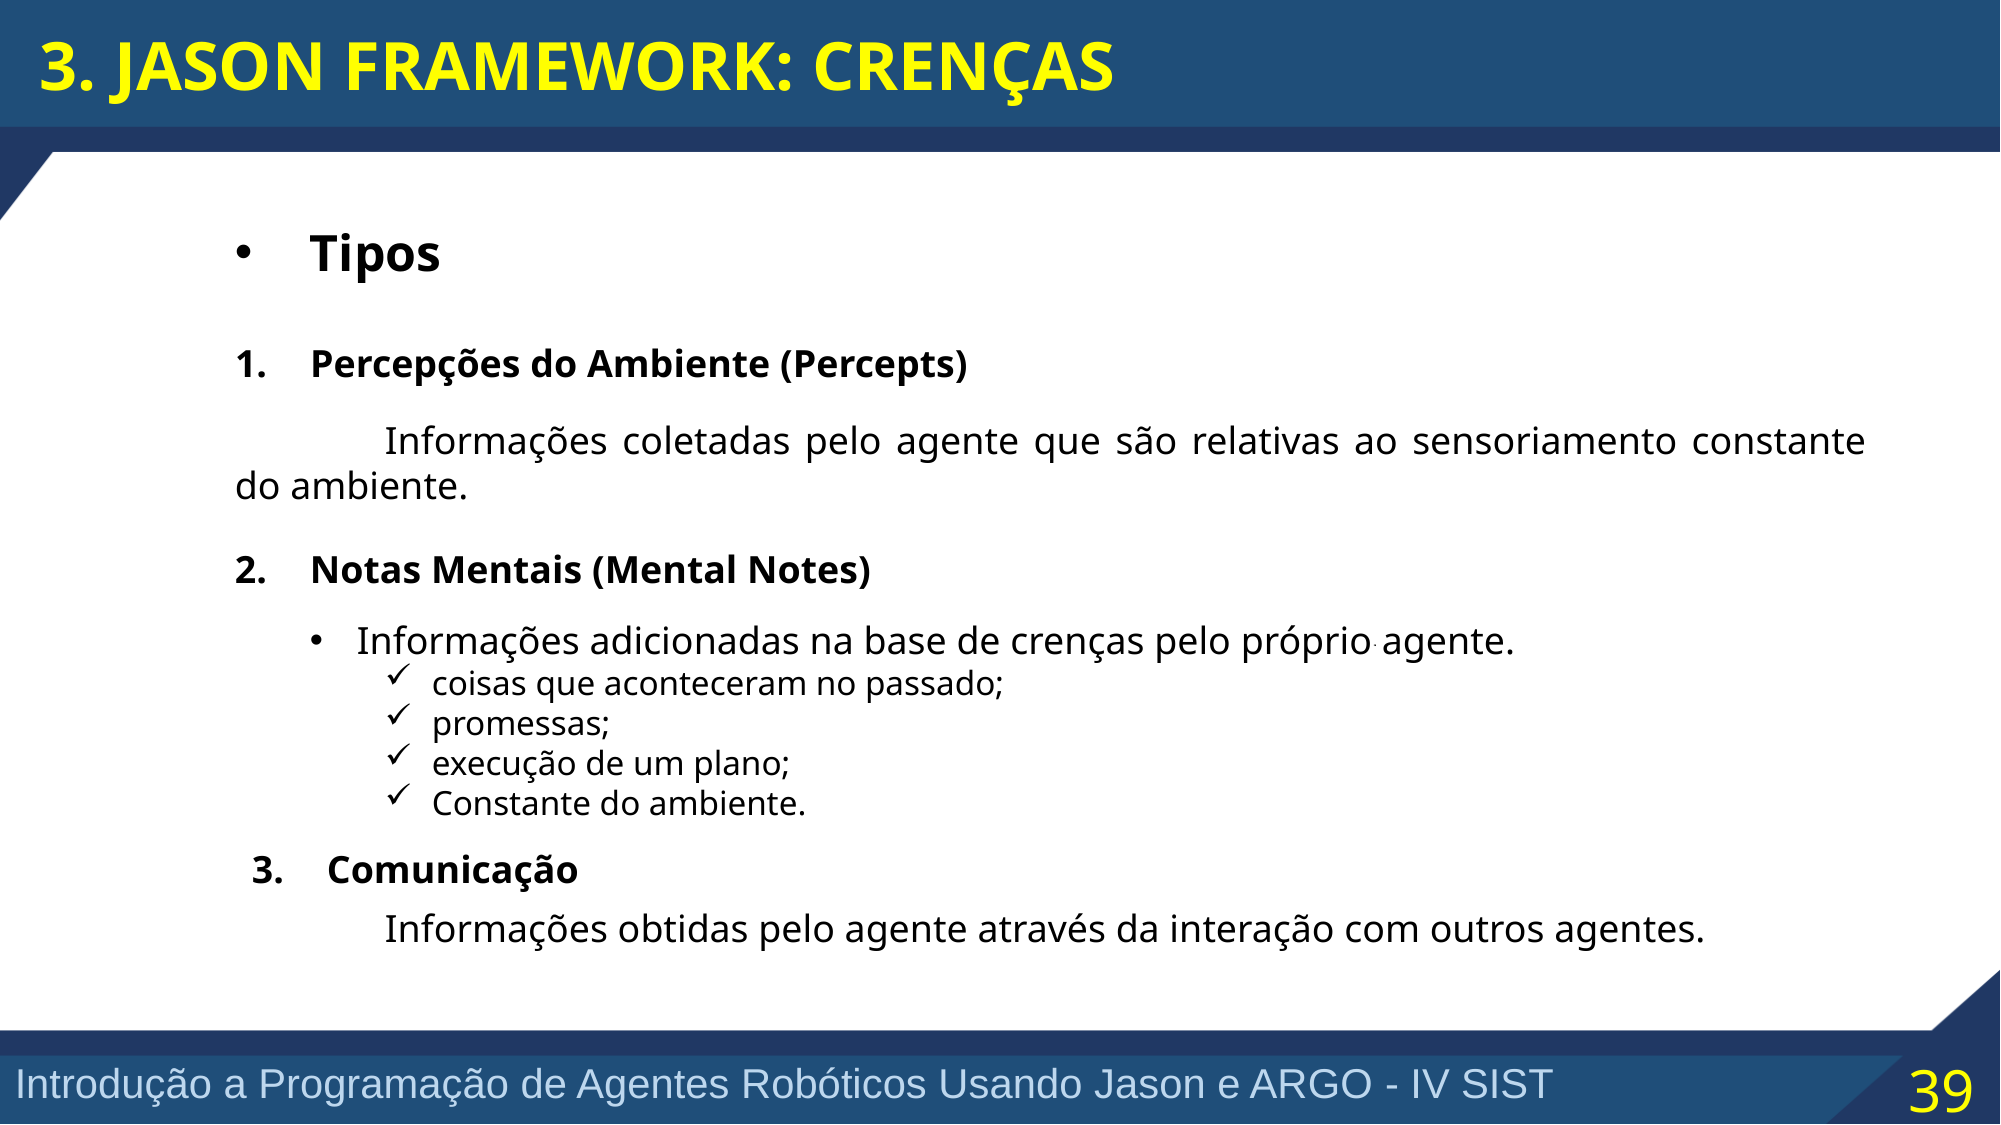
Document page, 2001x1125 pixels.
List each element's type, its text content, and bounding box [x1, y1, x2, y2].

text_box Comunicação [237, 838, 604, 897]
text_box Informações obtidas pelo agente através da interação com outros agentes. [220, 897, 1867, 958]
text_box Notas Mentais (Mental Notes) [220, 538, 971, 599]
picture [0, 0, 2000, 1124]
text_box Informações adicionadas na base de crenças pelo próprio agente. coisas que aconteceram no passado; promessas; execução de um plano; Constante do ambiente. [220, 609, 1883, 830]
text_box 3. JASON FRAMEWORK: CRENÇAS [24, 16, 2000, 112]
text_box Informações coletadas pelo agente que são relativas ao sensoriamento constante do ambiente. [220, 409, 1883, 515]
text_box Percepções do Ambiente (Percepts) [220, 338, 1275, 409]
text_box Tipos [220, 214, 1496, 290]
